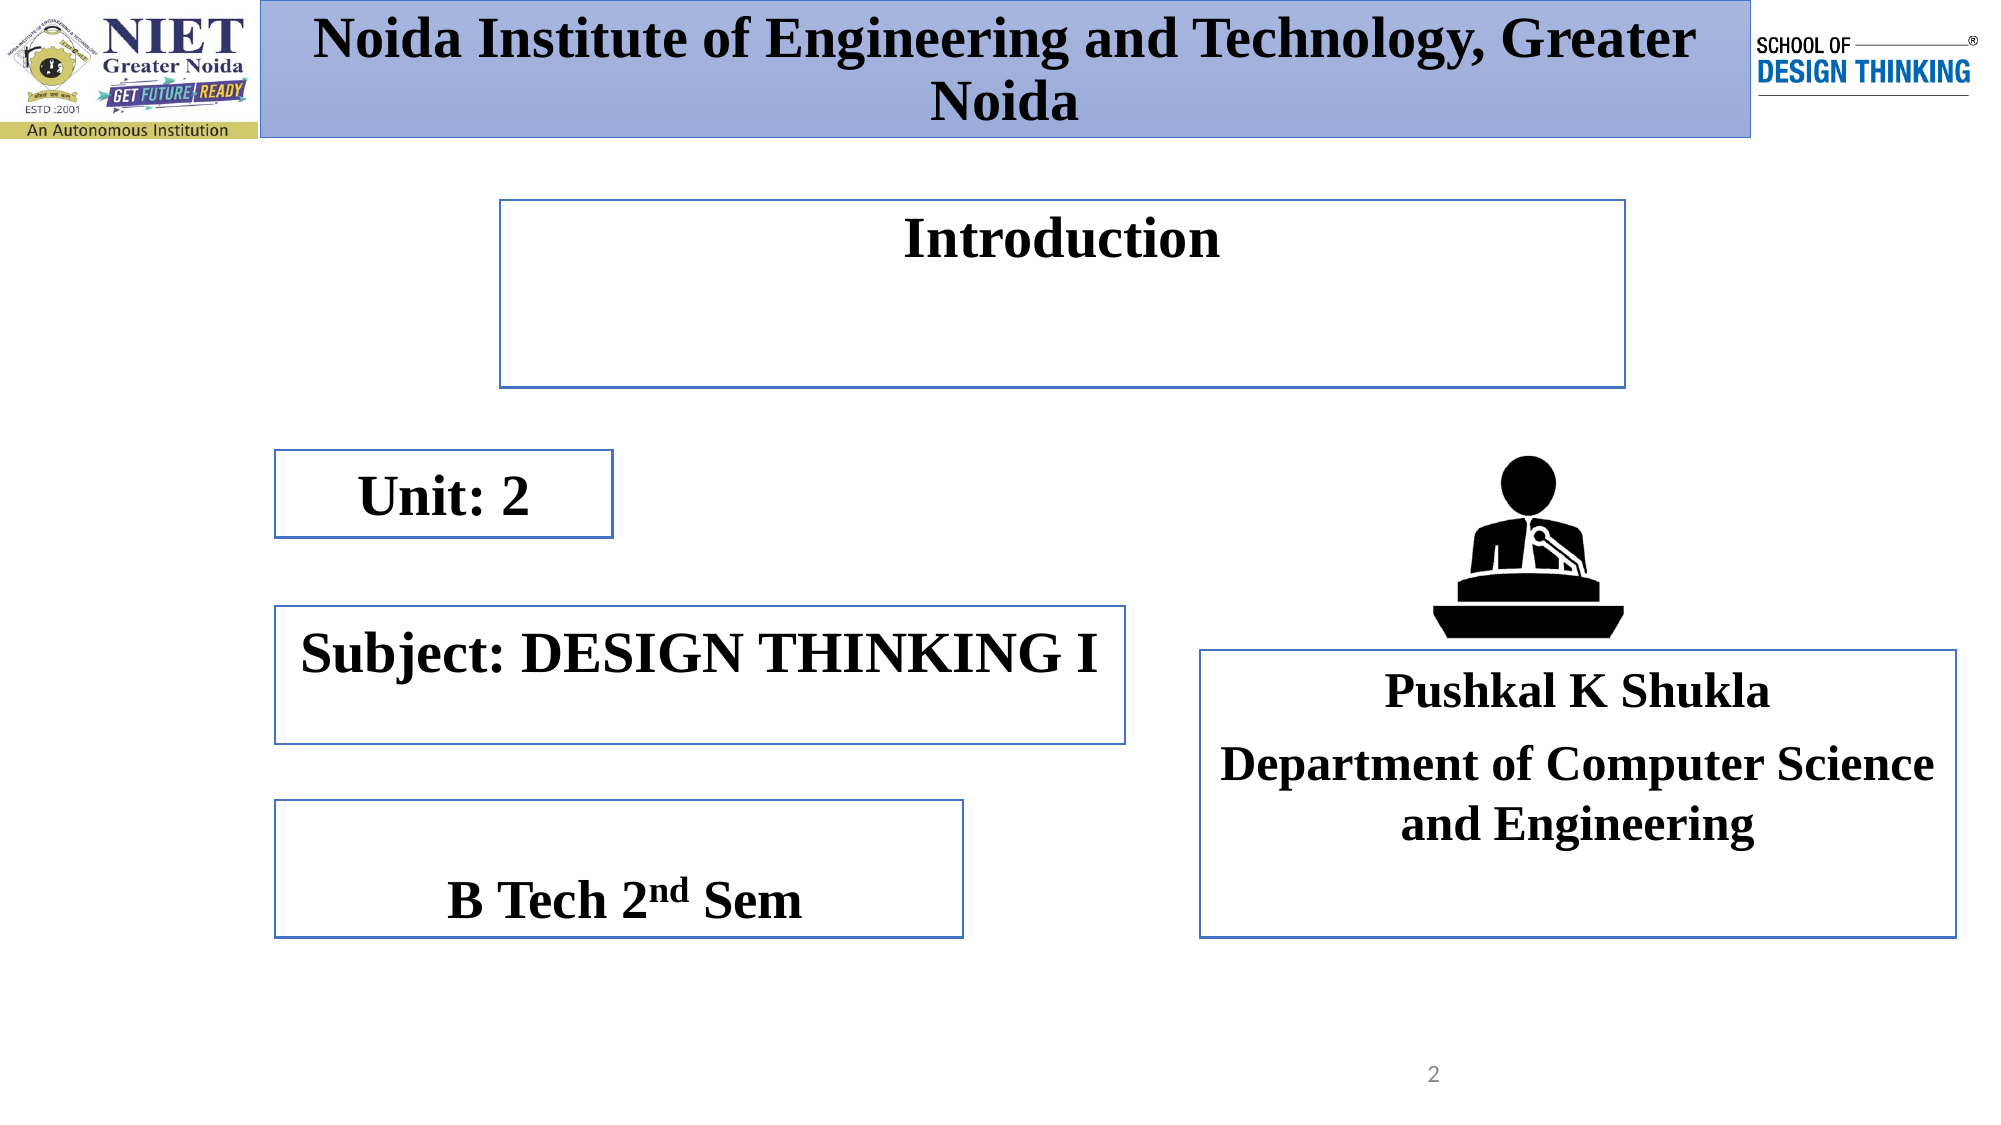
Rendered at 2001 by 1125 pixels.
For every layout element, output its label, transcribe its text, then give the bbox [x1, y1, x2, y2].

text_box Pushkal K Shukla Department of Computer Science and Engineering [1200, 650, 1956, 938]
picture [1401, 425, 1652, 676]
slide_number 2 [1412, 1042, 1863, 1103]
text_box B Tech 2nd Sem [275, 800, 963, 938]
text_box Subject: DESIGN THINKING I [275, 606, 1126, 744]
text_box Unit: 2 [275, 450, 613, 538]
title Noida Institute of Engineering and Technology, Greater Noida [260, 0, 1751, 138]
subtitle Introduction [500, 200, 1626, 388]
